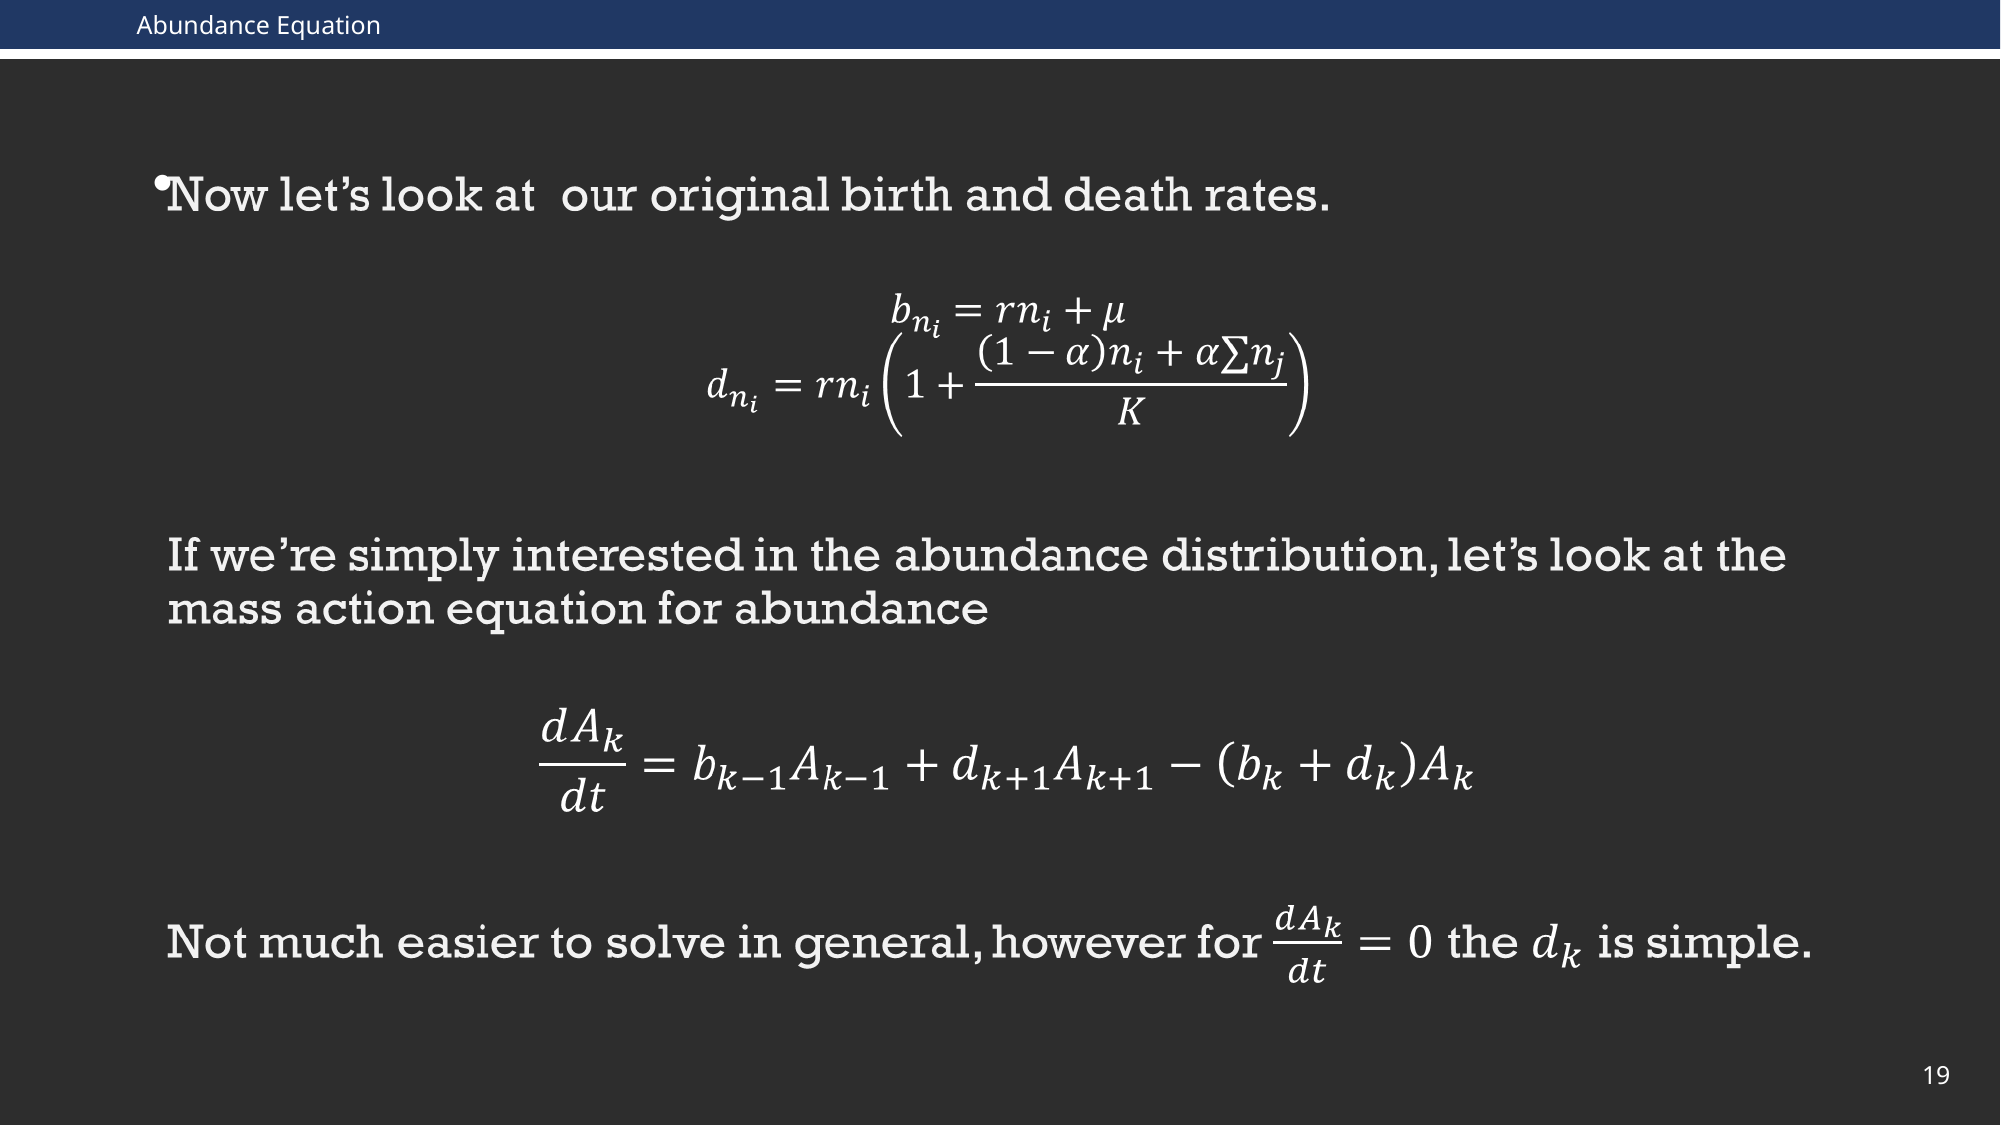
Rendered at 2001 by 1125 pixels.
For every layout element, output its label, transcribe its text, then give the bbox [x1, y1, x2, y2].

list [137, 146, 1863, 1003]
slide_number <number> [1515, 1046, 1966, 1107]
footer Abundance Equation [0, 0, 519, 51]
